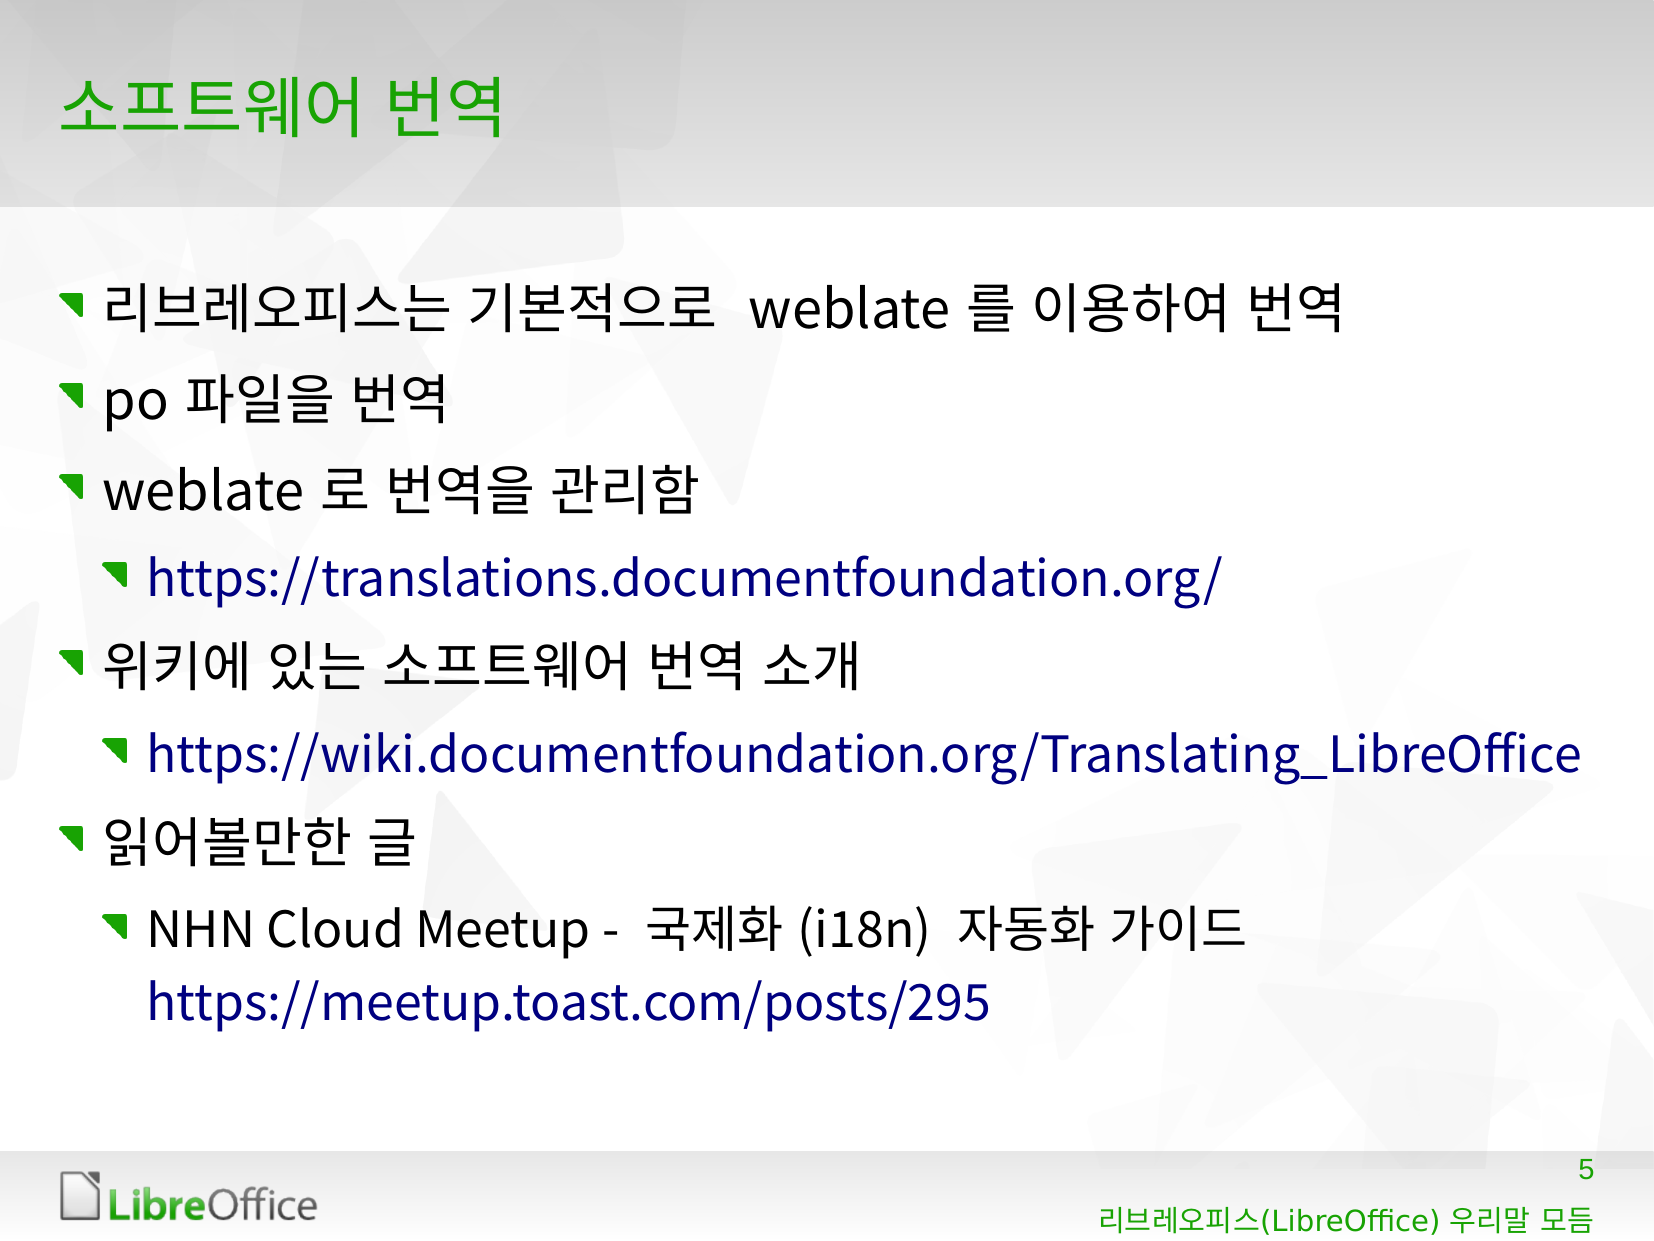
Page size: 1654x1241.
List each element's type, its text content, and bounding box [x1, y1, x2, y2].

picture [0, 0, 783, 931]
picture [915, 548, 1654, 1169]
title 소프트웨어 번역 [59, 29, 1595, 178]
picture [41, 1152, 337, 1240]
list 리브레오피스는 기본적으로 weblate를 이용하여 번역 po파일을 번역 weblate로 번역을 관리함 https://translations.documentfoundation.org/ 위키에 있는 소프트웨어 번역 소개 https://wiki.documentfoundation.org/Translating_LibreOffice 읽어볼만한 글 NHN Cloud Meetup - 국제화(i18n) 자동화 가이드 https://meetup.toast.com/posts/295 [59, 265, 1595, 1149]
